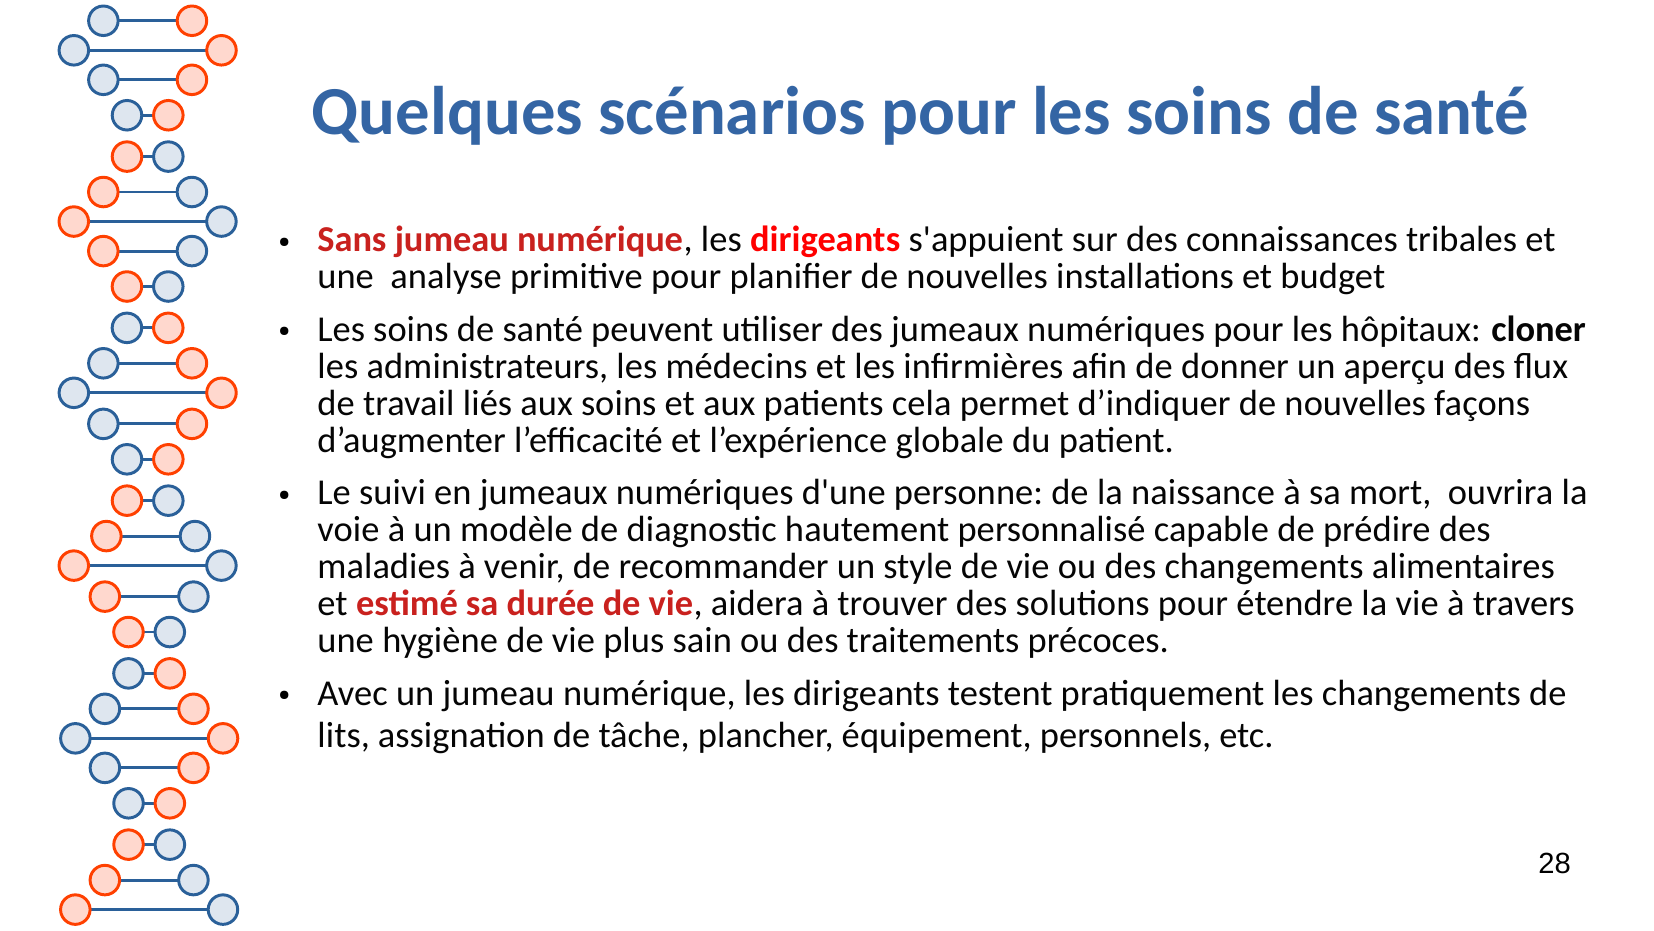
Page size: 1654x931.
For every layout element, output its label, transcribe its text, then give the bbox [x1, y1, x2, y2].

list Sans jumeau numérique, les dirigeants s'appuient sur des connaissances tribales et une analyse primitive pour planifier de nouvelles installations et budget Les soins de santé peuvent utiliser des jumeaux numériques pour les hôpitaux: cloner les administrateurs, les médecins et les infirmières afin de donner un aperçu des flux de travail liés aux soins et aux patients cela permet d’indiquer de nouvelles façons d’augmenter l’efficacité et l’expérience globale du patient. Le suivi en jumeaux numériques d'une personne: de la naissance à sa mort, ouvrira la voie à un modèle de diagnostic hautement personnalisé capable de prédire des maladies à venir, de recommander un style de vie ou des changements alimentaires et estimé sa durée de vie, aidera à trouver des solutions pour étendre la vie à travers une hygiène de vie plus sain ou des traitements précoces. Avec un jumeau numérique, les dirigeants testent pratiquement les changements de lits, assignation de tâche, plancher, équipement, personnels, etc. [265, 224, 1595, 764]
title Quelques scénarios pour les soins de santé [265, 0, 1595, 224]
